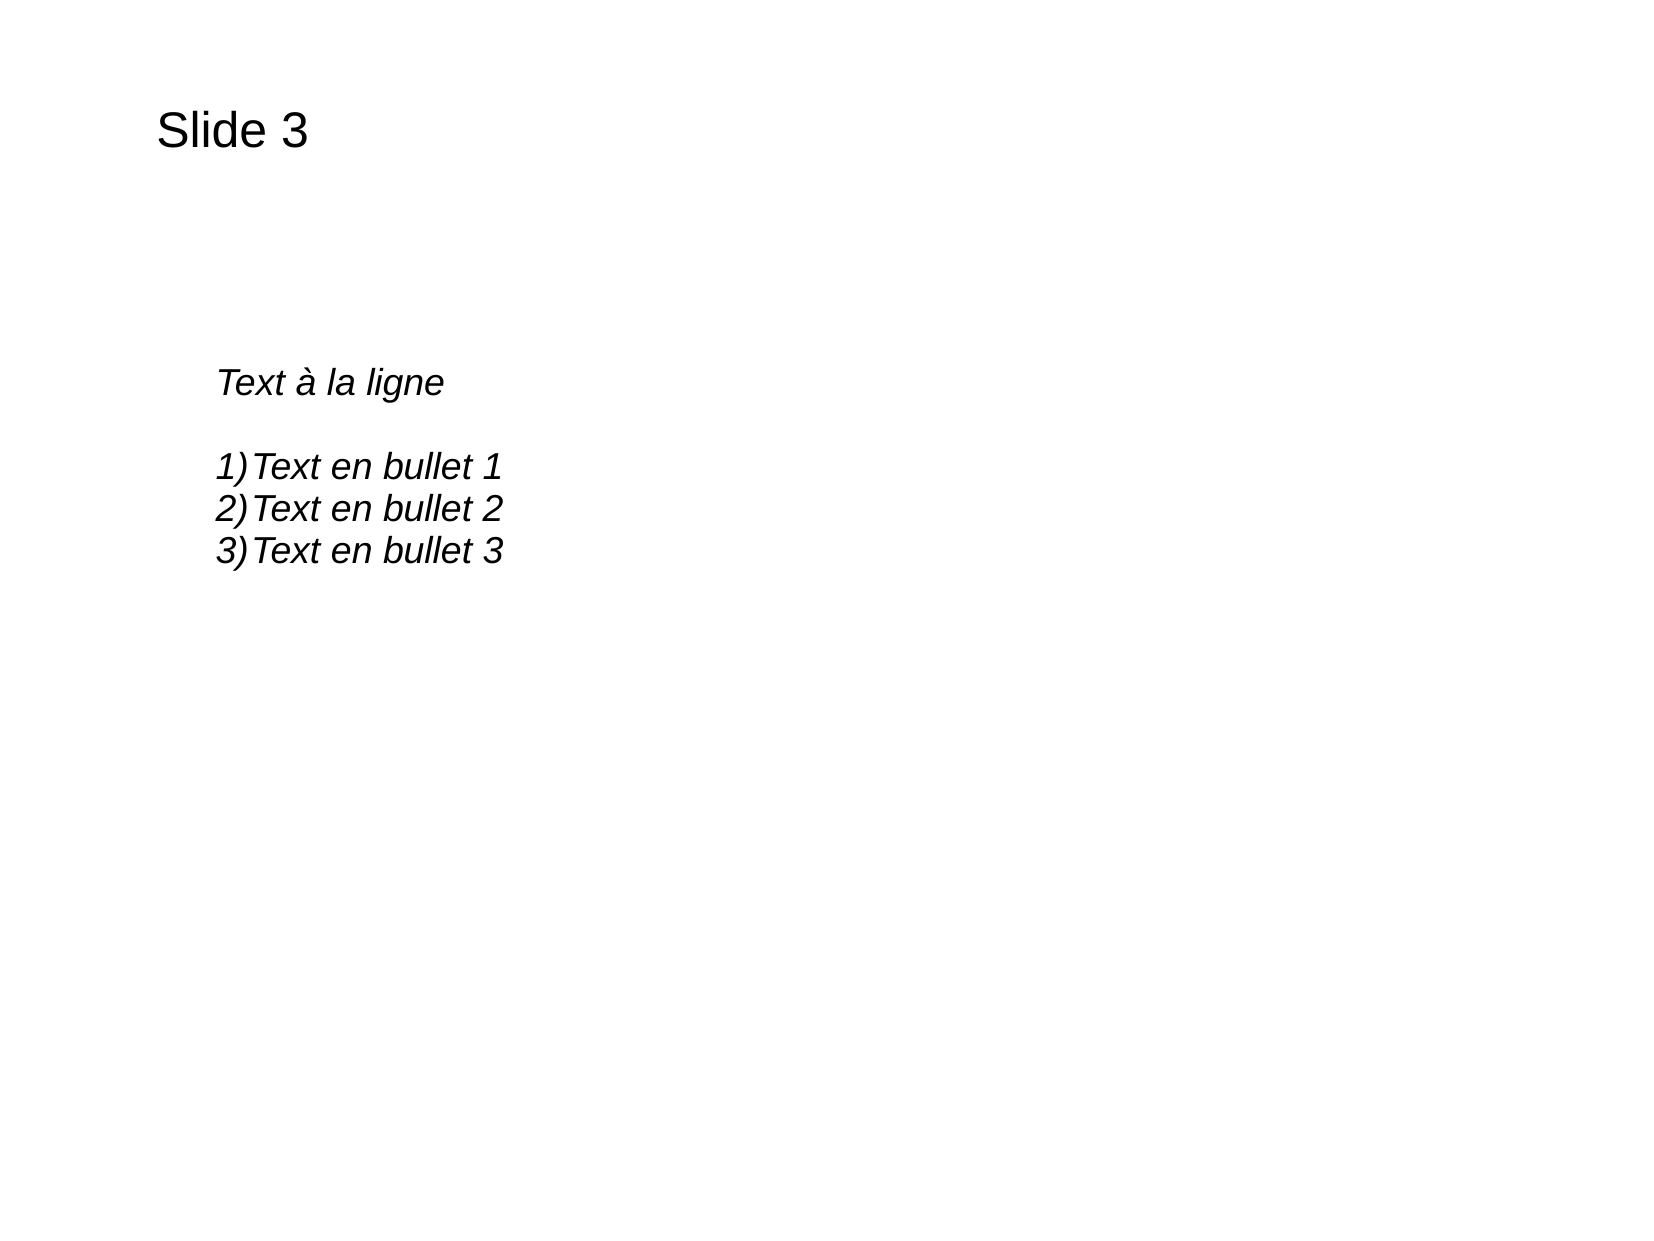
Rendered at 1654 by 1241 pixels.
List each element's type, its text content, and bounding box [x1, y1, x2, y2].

text_box Slide 3 [141, 94, 1300, 166]
text_box Text à la ligne Text en bullet 1 Text en bullet 2 Text en bullet 3 [200, 354, 1394, 622]
